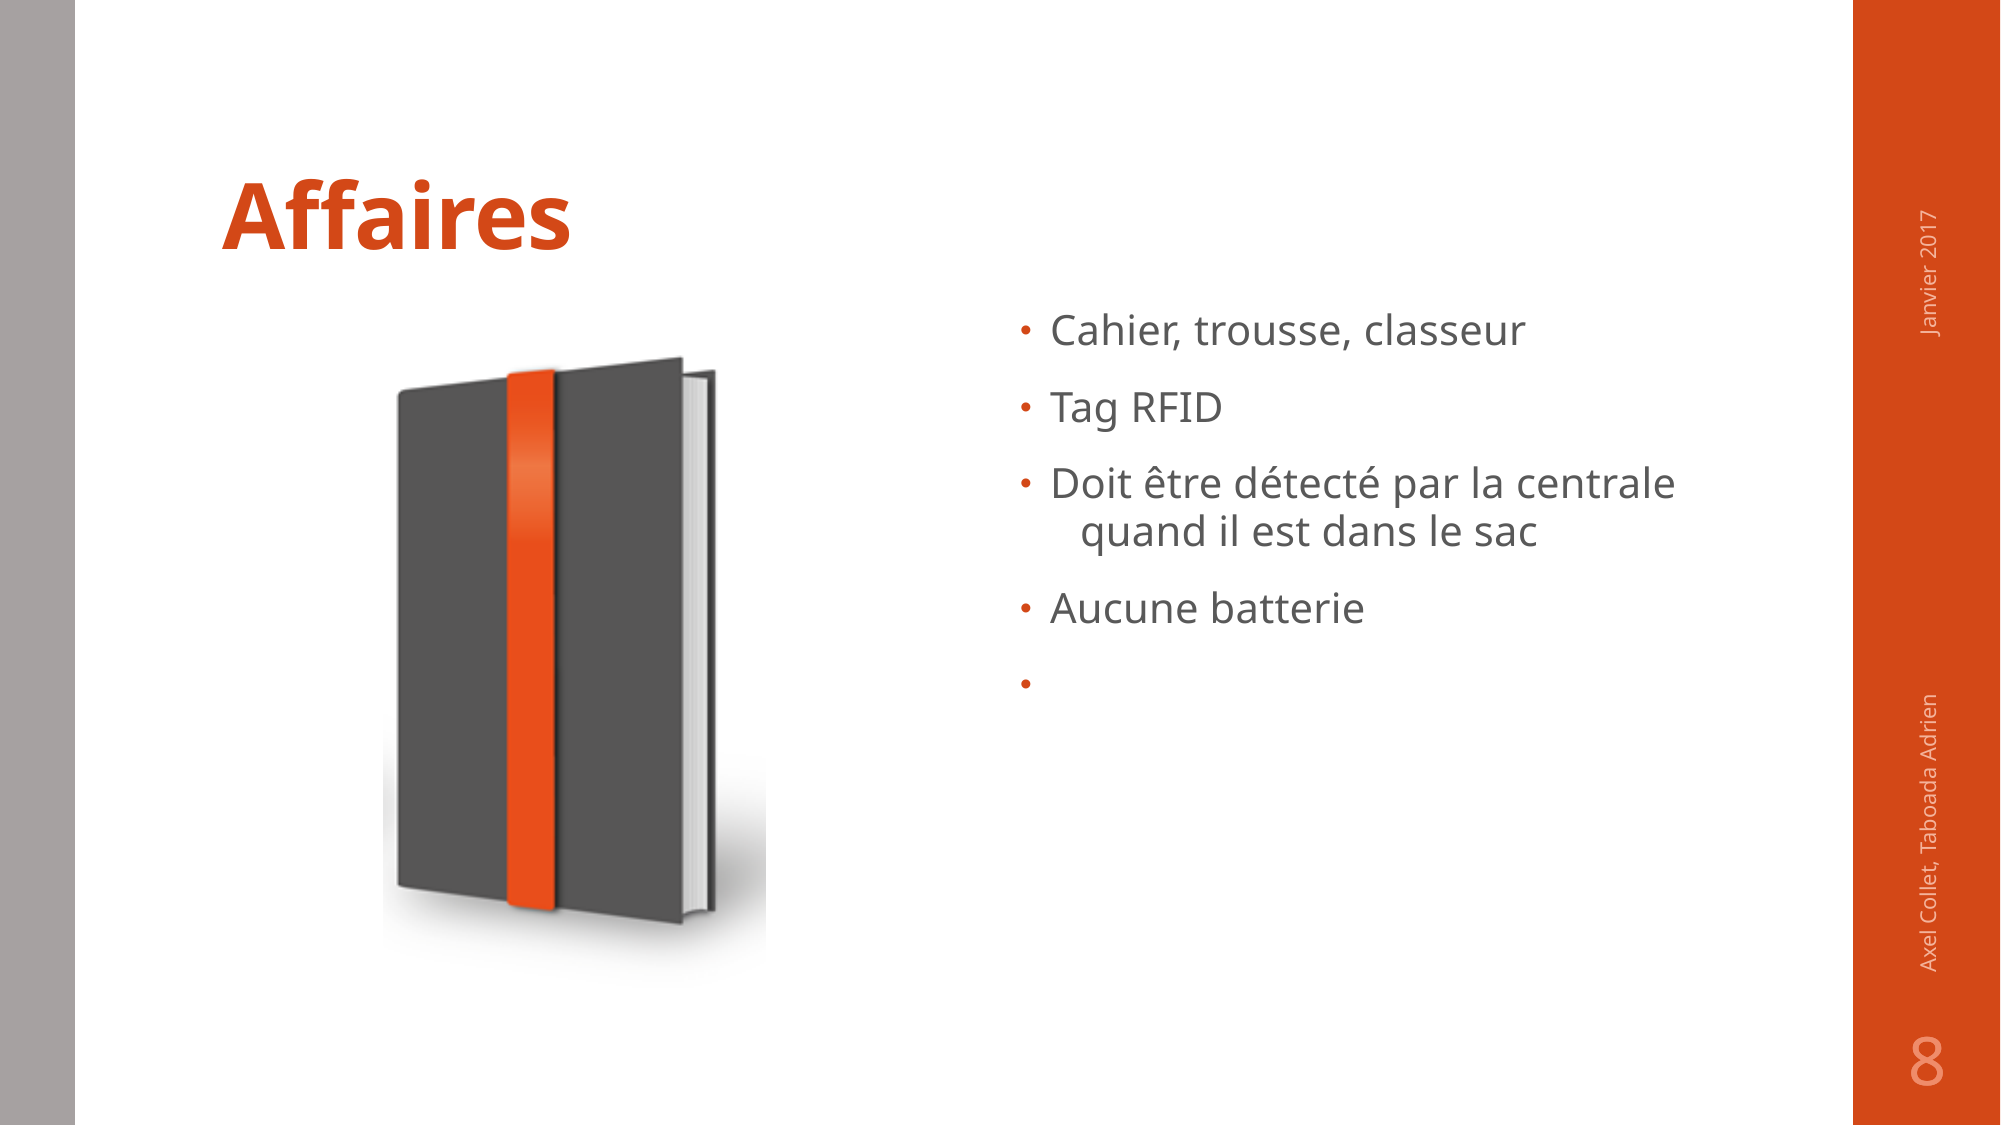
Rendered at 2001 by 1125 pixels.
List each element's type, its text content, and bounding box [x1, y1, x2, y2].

text_box [1852, 1012, 2000, 1110]
text_box Janvier 2017 [1897, 37, 1958, 351]
title Affaires [206, 48, 1797, 278]
picture [383, 318, 766, 996]
list Cahier, trousse, classeur Tag RFID Doit être détecté par la centrale quand il est dans le sac Aucune batterie [1005, 299, 1741, 1014]
text_box Axel Collet, Taboada Adrien [1897, 400, 1958, 988]
